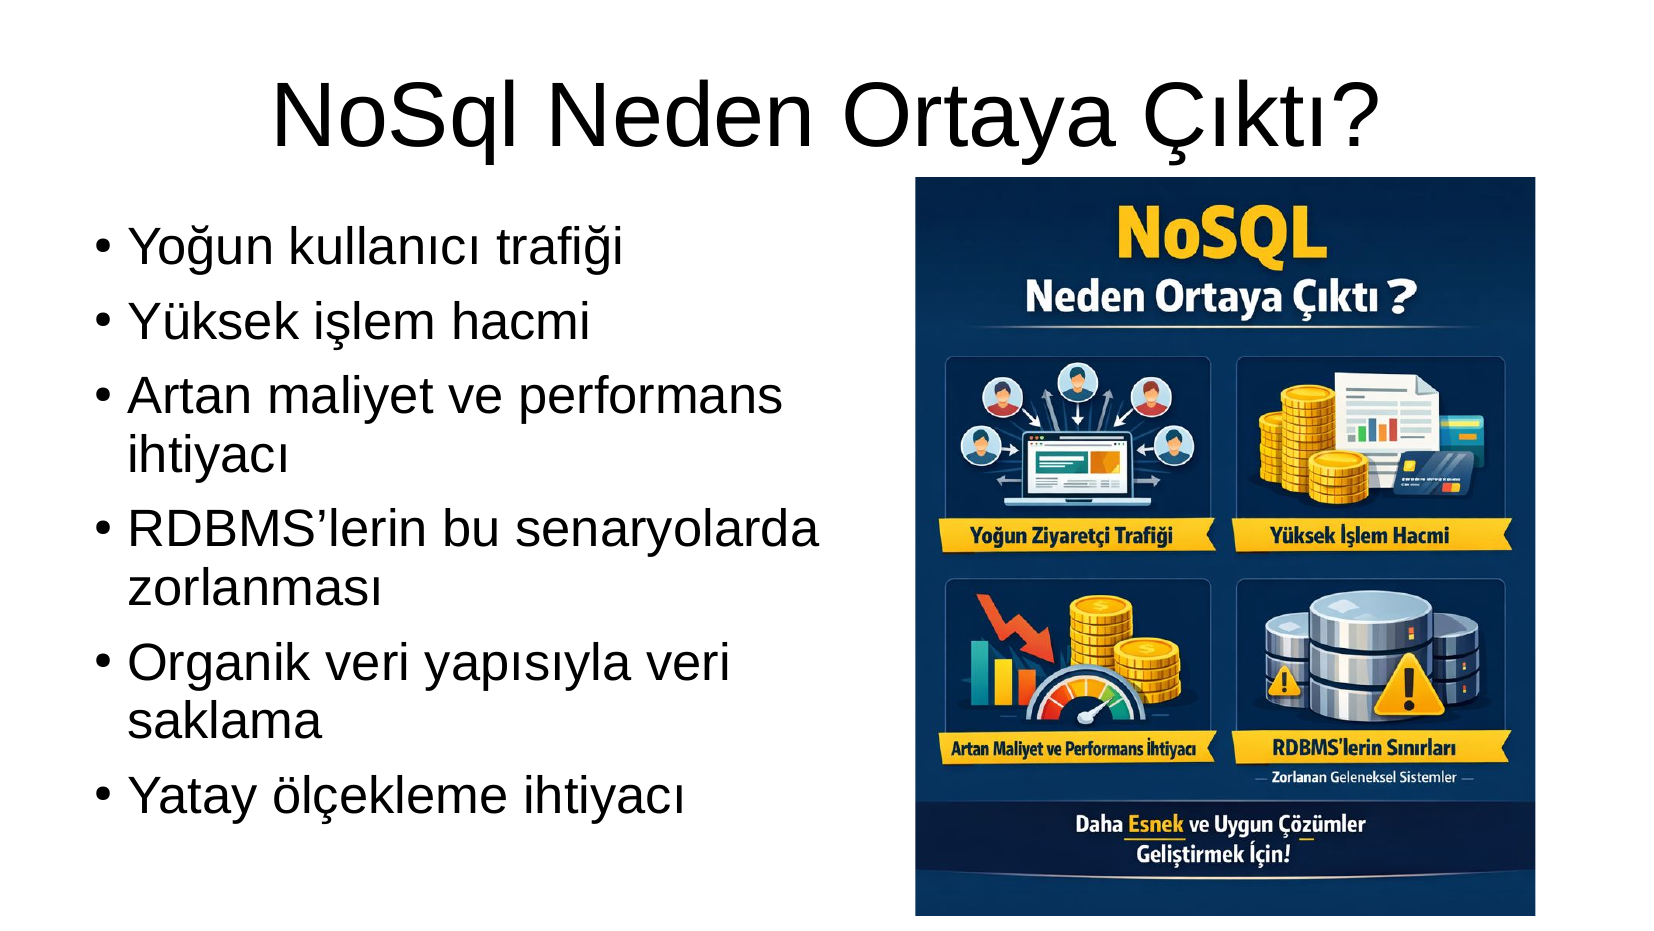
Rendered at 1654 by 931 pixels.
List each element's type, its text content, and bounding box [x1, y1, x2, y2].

title NoSql Neden Ortaya Çıktı? [82, 37, 1571, 193]
list Yoğun kullanıcı trafiği Yüksek işlem hacmi Artan maliyet ve performans ihtiyacı RDBMS’lerin bu senaryolarda zorlanması Organik veri yapısıyla veri saklama Yatay ölçekleme ihtiyacı [82, 217, 827, 827]
picture [915, 177, 1536, 916]
